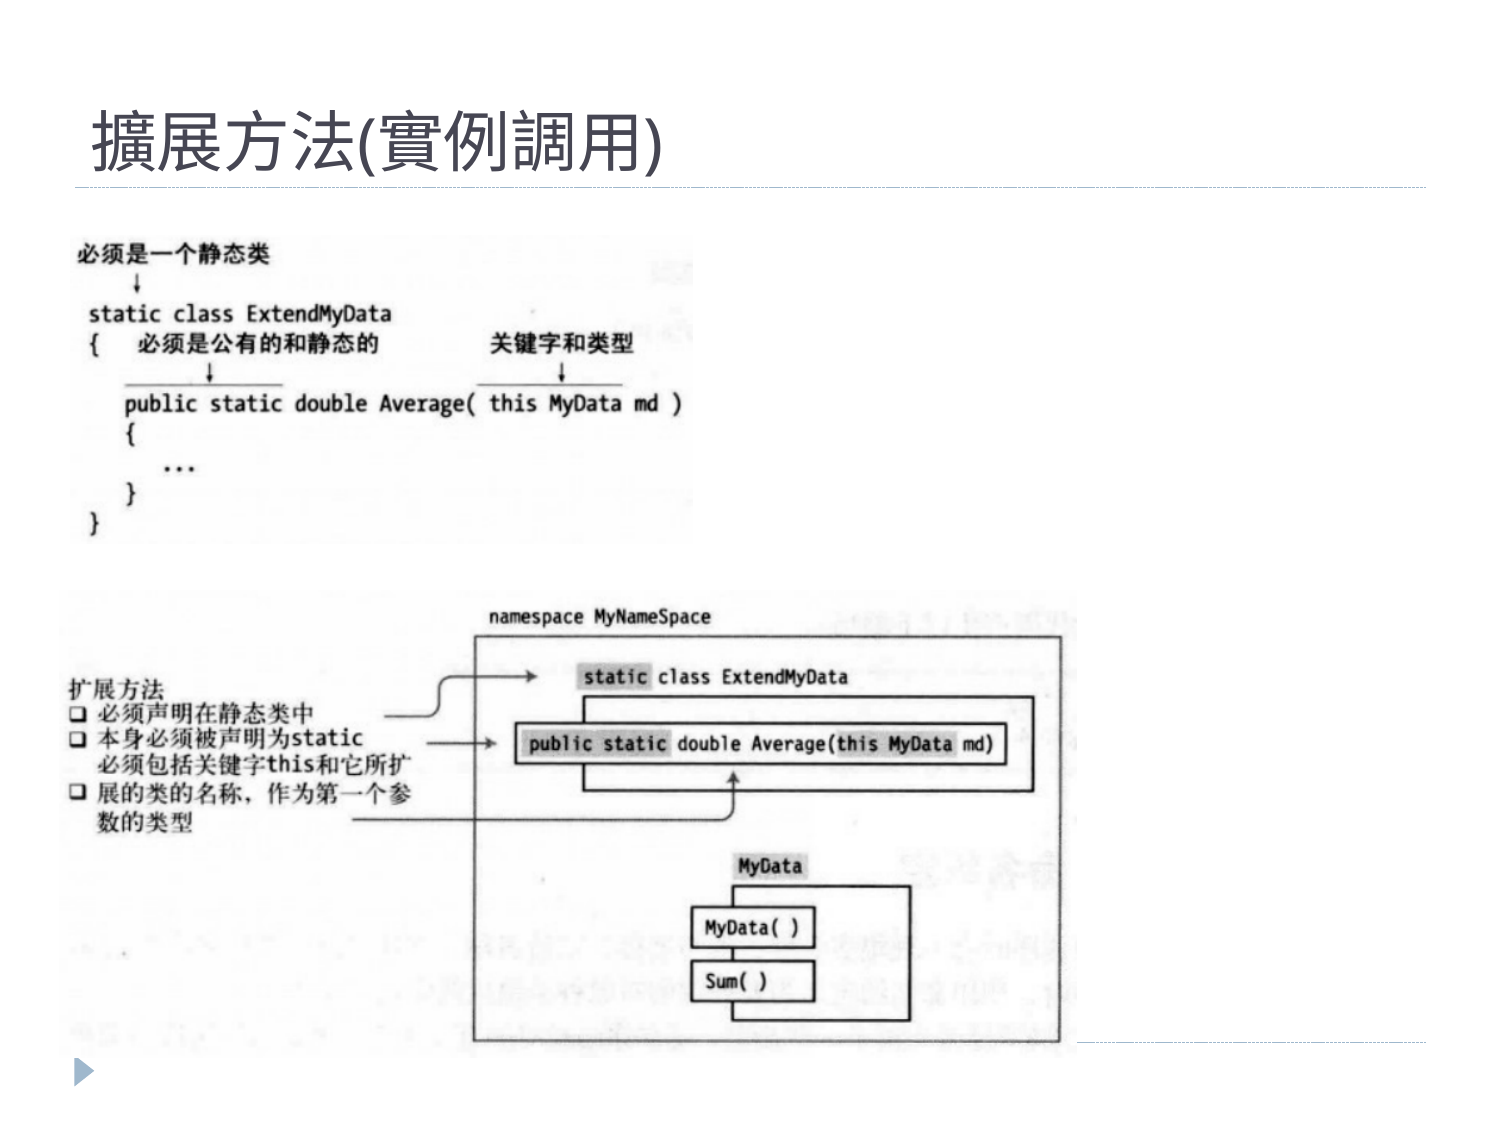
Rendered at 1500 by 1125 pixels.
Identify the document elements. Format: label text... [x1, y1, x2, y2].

picture [70, 235, 693, 544]
picture [59, 590, 1077, 1059]
title 擴展方法(實例調用) [75, 25, 1426, 188]
